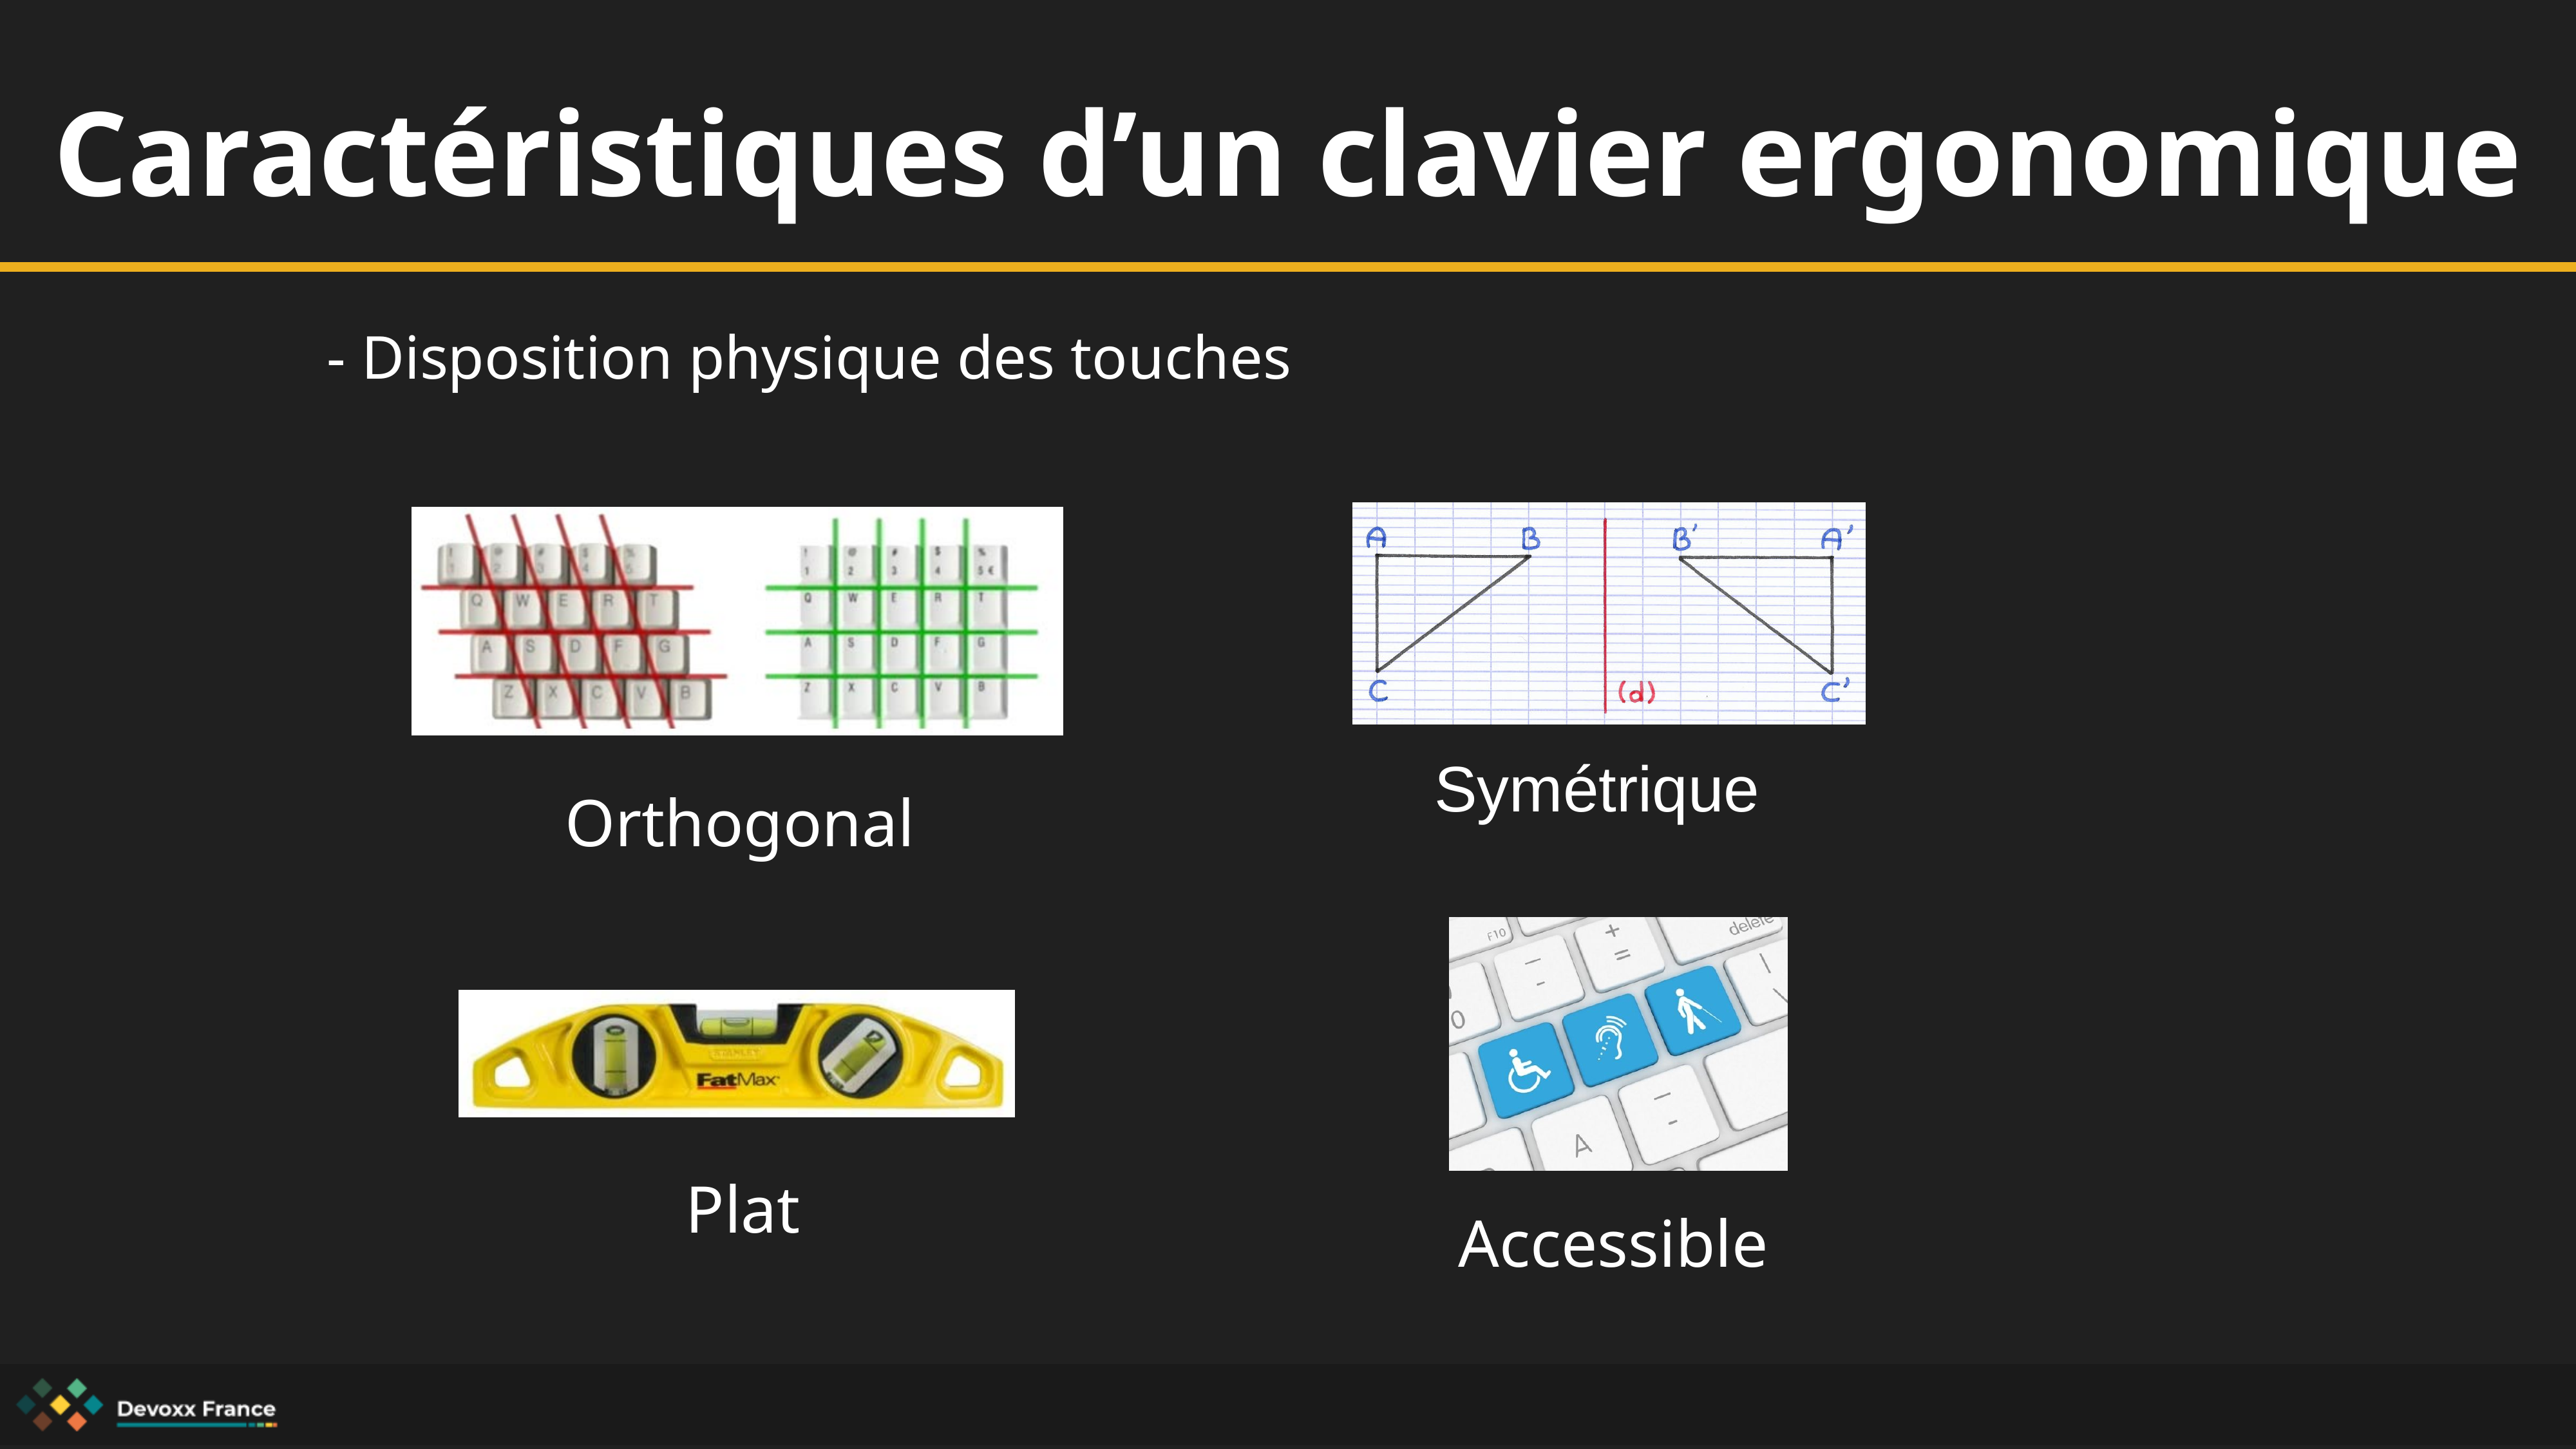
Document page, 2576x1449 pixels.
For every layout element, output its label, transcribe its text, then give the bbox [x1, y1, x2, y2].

picture [412, 507, 1063, 735]
picture [0, 1364, 2576, 1445]
text_box Plat [676, 1159, 967, 1244]
text_box Caractéristiques d’un clavier ergonomique [0, 14, 2576, 287]
text_box Symétrique [1425, 748, 1812, 870]
text_box Accessible [1449, 1193, 1836, 1353]
text_box - Disposition physique des touches [317, 310, 2307, 1326]
picture [459, 990, 1015, 1117]
text_box Orthogonal [555, 773, 942, 933]
picture [1449, 917, 1788, 1171]
picture [1352, 502, 1866, 725]
